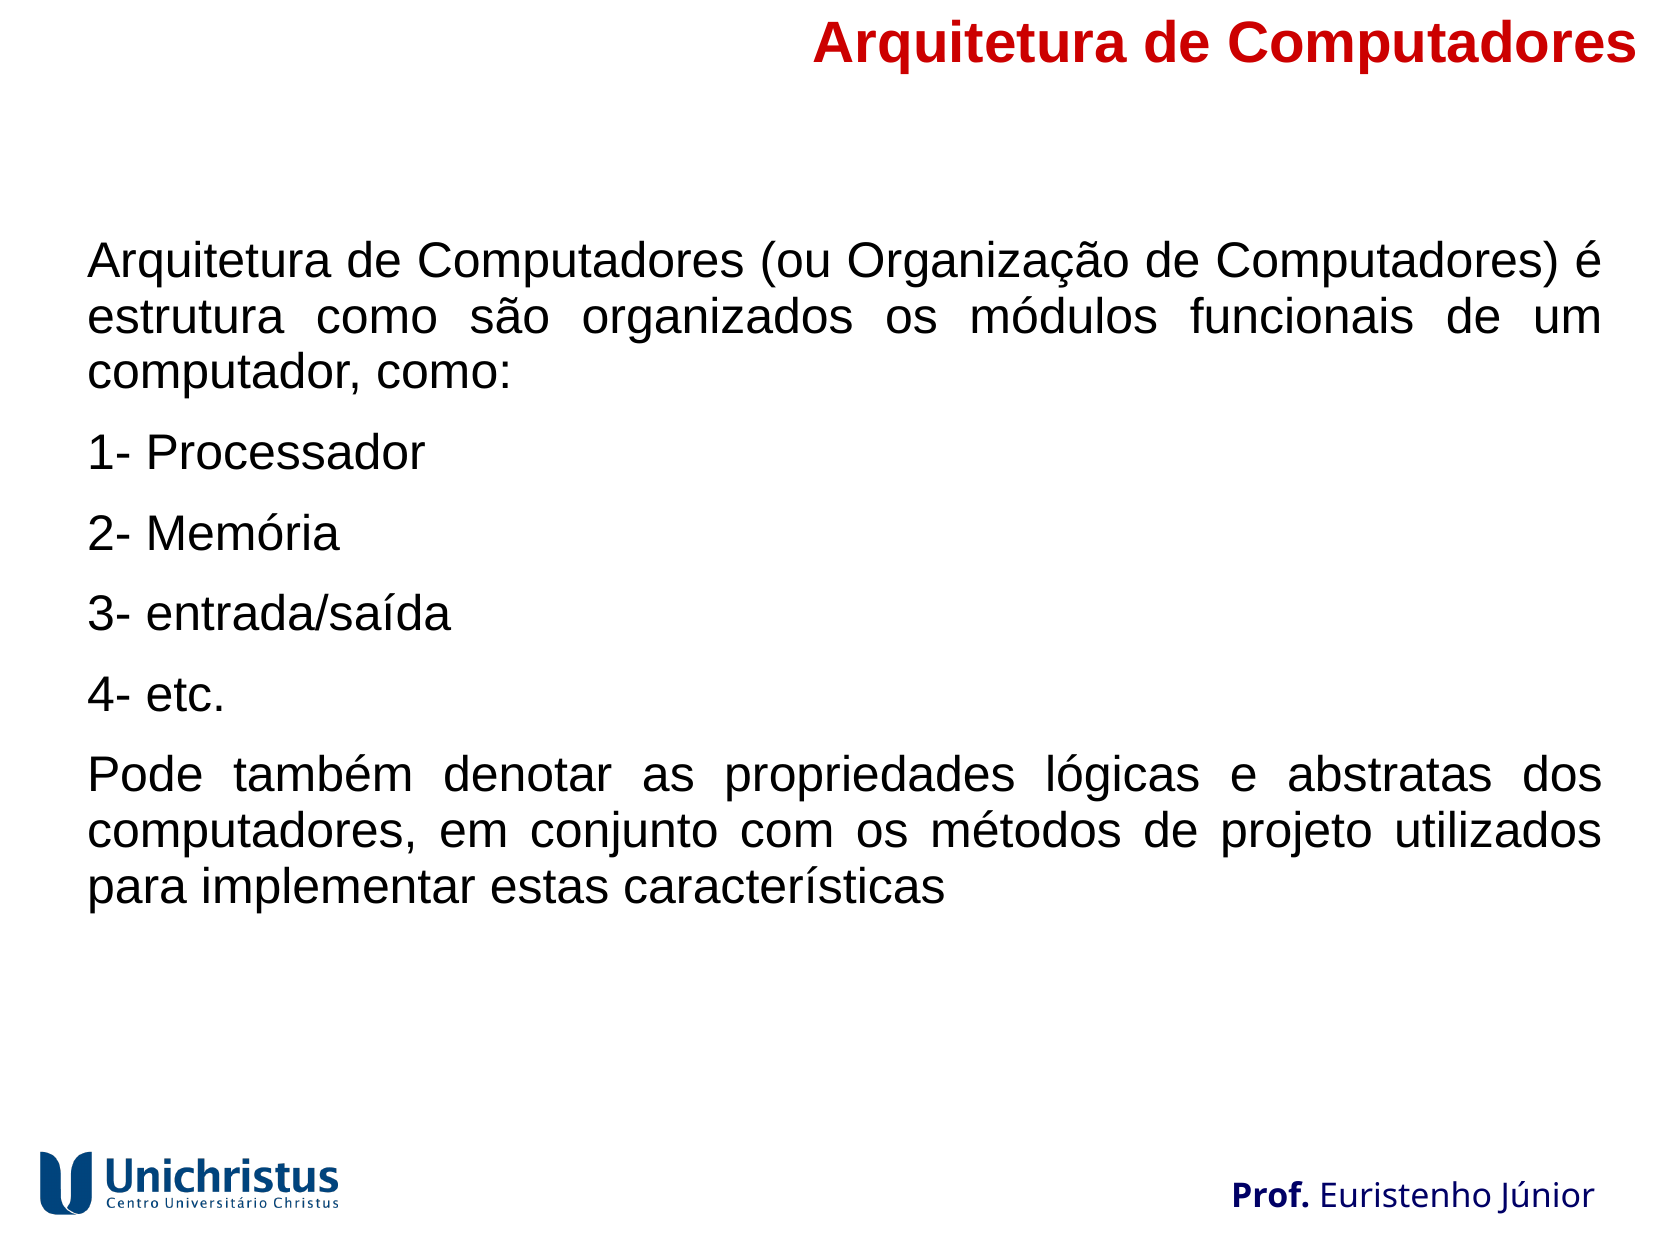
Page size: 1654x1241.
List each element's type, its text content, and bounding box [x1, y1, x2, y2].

text_box Arquitetura de Computadores [798, 2, 1654, 83]
text_box Prof. Euristenho Júnior [1216, 1163, 1654, 1224]
picture [35, 1148, 343, 1217]
text_box Arquitetura de Computadores (ou Organização de Computadores) é estrutura como são organizados os módulos funcionais de um computador, como: 1- Processador 2- Memória 3- entrada/saída 4- etc. Pode também denotar as propriedades lógicas e abstratas dos computadores, em conjunto com os métodos de projeto utilizados para implementar estas características [72, 224, 1619, 922]
